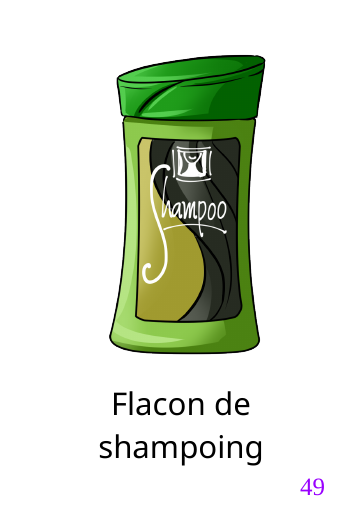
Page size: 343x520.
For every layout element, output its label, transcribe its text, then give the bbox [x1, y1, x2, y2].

text_box Flacon de shampoing [51, 376, 311, 463]
picture [0, 32, 342, 376]
